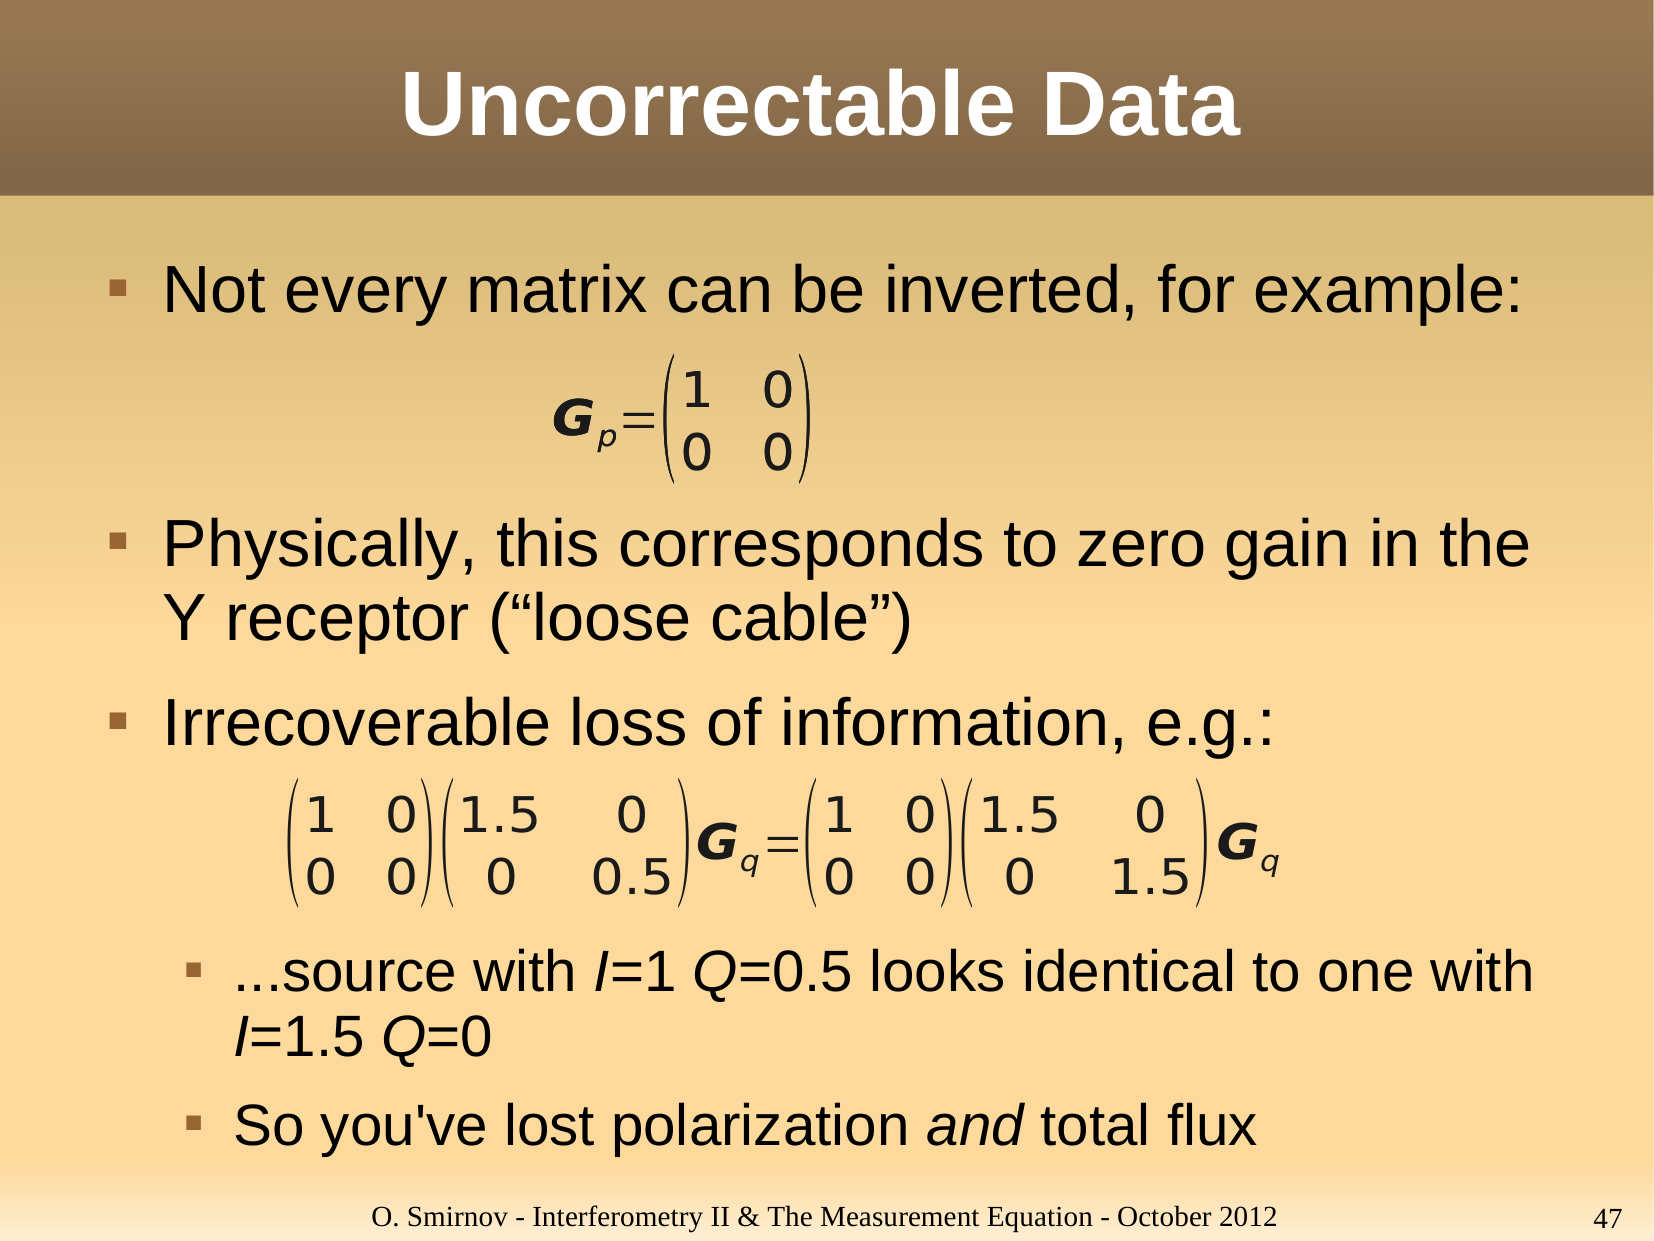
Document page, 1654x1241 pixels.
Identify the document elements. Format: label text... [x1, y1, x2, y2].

list Not every matrix can be inverted, for example: Physically, this corresponds to zero gain in the Y receptor (“loose cable”) Irrecoverable loss of information, e.g.: ...source with I=1 Q=0.5 looks identical to one with I=1.5 Q=0 So you've lost polarization and total flux [91, 251, 1580, 1241]
picture [0, 0, 1654, 1241]
chart [277, 776, 1287, 912]
chart [545, 351, 820, 488]
title Uncorrectable Data [76, 0, 1565, 208]
